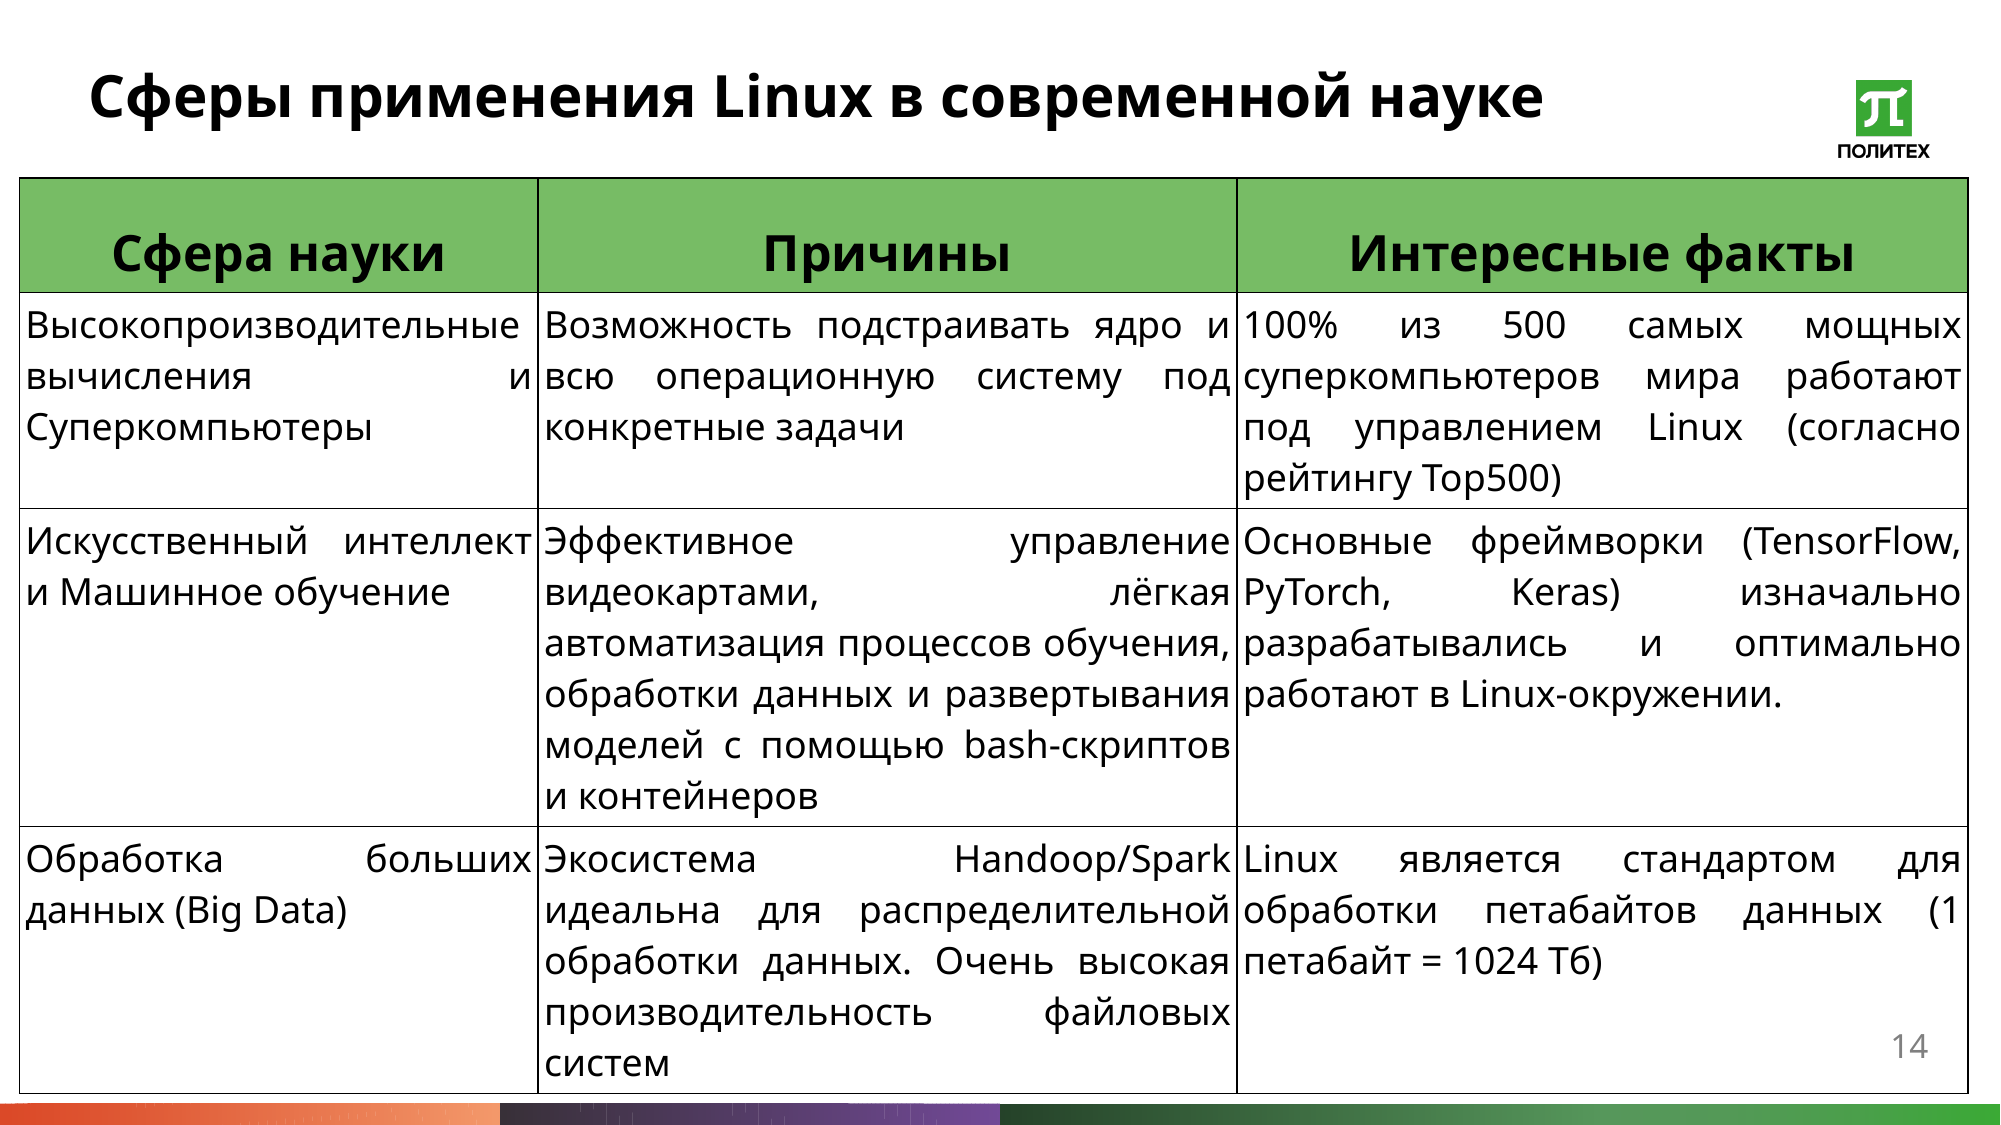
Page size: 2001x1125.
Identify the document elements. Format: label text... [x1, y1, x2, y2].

table_cell Основные фреймворки (TensorFlow, PyTorch, Keras) изначально разрабатывались и оптимально работают в Linux-окружении. [1238, 509, 1967, 826]
table_cell Искусственный интеллект и Машинное обучение [20, 509, 537, 826]
text_box Сферы применения Linux в современной науке [73, 60, 1777, 160]
table_cell Экосистема Handoop/Spark идеальна для распределительной обработки данных. Очень высокая производительность файловых систем [539, 827, 1236, 1093]
picture [1838, 80, 1930, 158]
table_cell Linux является стандартом для обработки петабайтов данных (1 петабайт = 1024 Тб) [1238, 827, 1967, 1093]
table_header Причины [539, 179, 1236, 292]
table_cell Возможность подстраивать ядро и всю операционную систему под конкретные задачи [539, 293, 1236, 508]
table_header Сфера науки [20, 179, 537, 292]
table_header Интересные факты [1238, 179, 1967, 292]
table_cell Высокопроизводительные вычисления и Суперкомпьютеры [20, 293, 537, 508]
table_cell Эффективное управление видеокартами, лёгкая автоматизация процессов обучения, обработки данных и развертывания моделей с помощью bash-скриптов и контейнеров [539, 509, 1236, 826]
table_cell Обработка больших данных (Big Data) [20, 827, 537, 1093]
table_cell 100% из 500 самых мощных суперкомпьютеров мира работают под управлением Linux (согласно рейтингу Top500) [1238, 293, 1967, 508]
